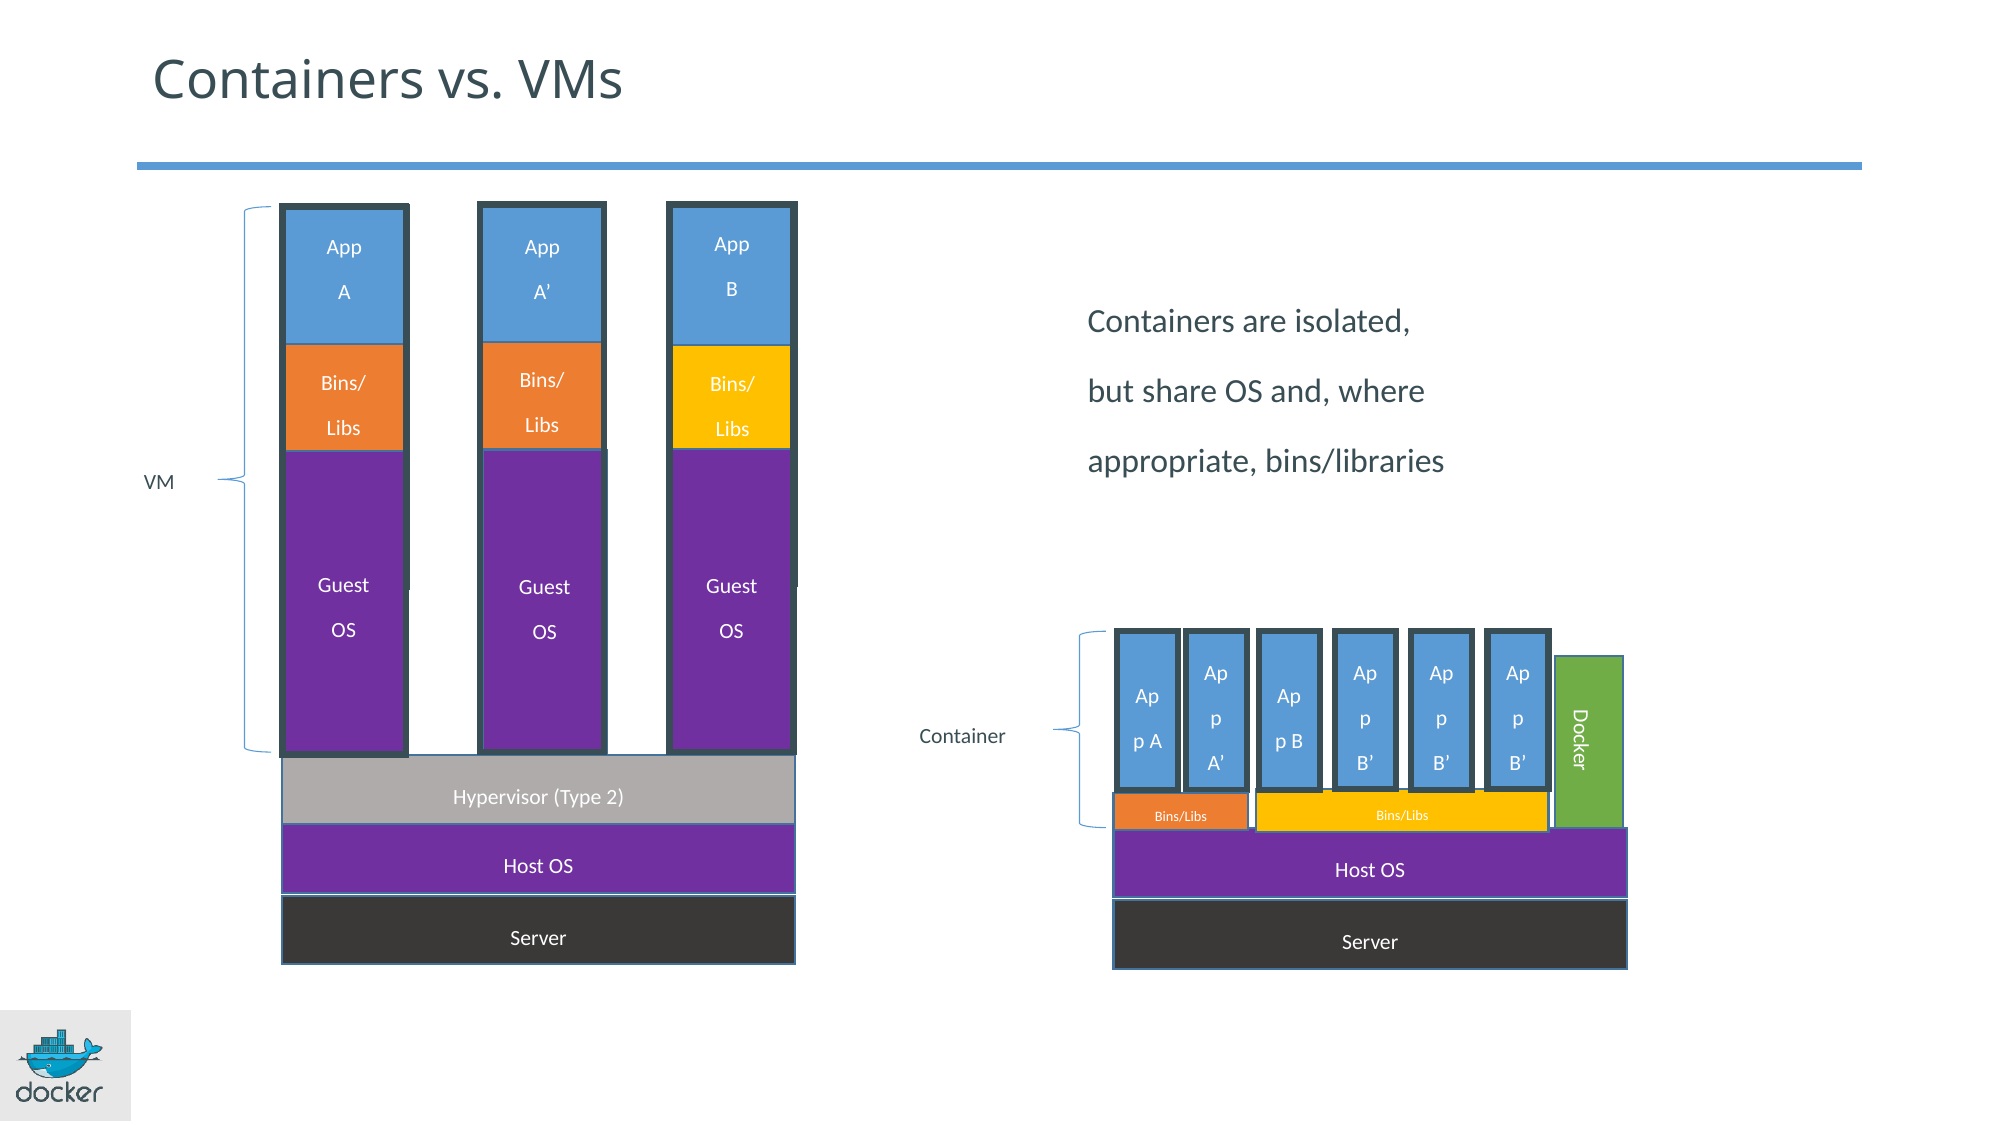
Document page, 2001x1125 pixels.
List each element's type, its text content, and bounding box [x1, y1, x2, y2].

text_box App B’ [1334, 630, 1396, 790]
title Containers vs. VMs [137, 22, 1863, 133]
text_box App B [1258, 631, 1320, 790]
text_box Docker [1555, 656, 1623, 828]
text_box App A [1116, 631, 1178, 790]
text_box Container [904, 699, 1022, 759]
text_box Bins/ Libs [673, 345, 790, 449]
picture [0, 1010, 131, 1121]
text_box Bins/Libs [1256, 789, 1549, 832]
text_box Bins/ Libs [286, 344, 403, 452]
text_box App A’ [1185, 631, 1247, 790]
text_box Guest OS [286, 452, 403, 751]
text_box App B’ [1411, 631, 1473, 790]
text_box Bins/ Libs [483, 341, 601, 449]
text_box Host OS [282, 824, 795, 893]
text_box VM [129, 444, 190, 505]
text_box App A [286, 210, 403, 344]
text_box Bins/Libs [1113, 792, 1249, 830]
text_box App B [673, 208, 790, 345]
text_box App B’ [1487, 630, 1549, 790]
text_box Server [1113, 900, 1627, 969]
text_box Host OS [1113, 828, 1627, 897]
text_box Containers are isolated, but share OS and, where appropriate, bins/libraries [1072, 267, 1749, 492]
text_box Guest OS [483, 450, 601, 749]
text_box App A’ [483, 208, 601, 341]
text_box Server [282, 896, 795, 964]
text_box Hypervisor (Type 2) [282, 755, 795, 824]
text_box Guest OS [673, 449, 790, 749]
